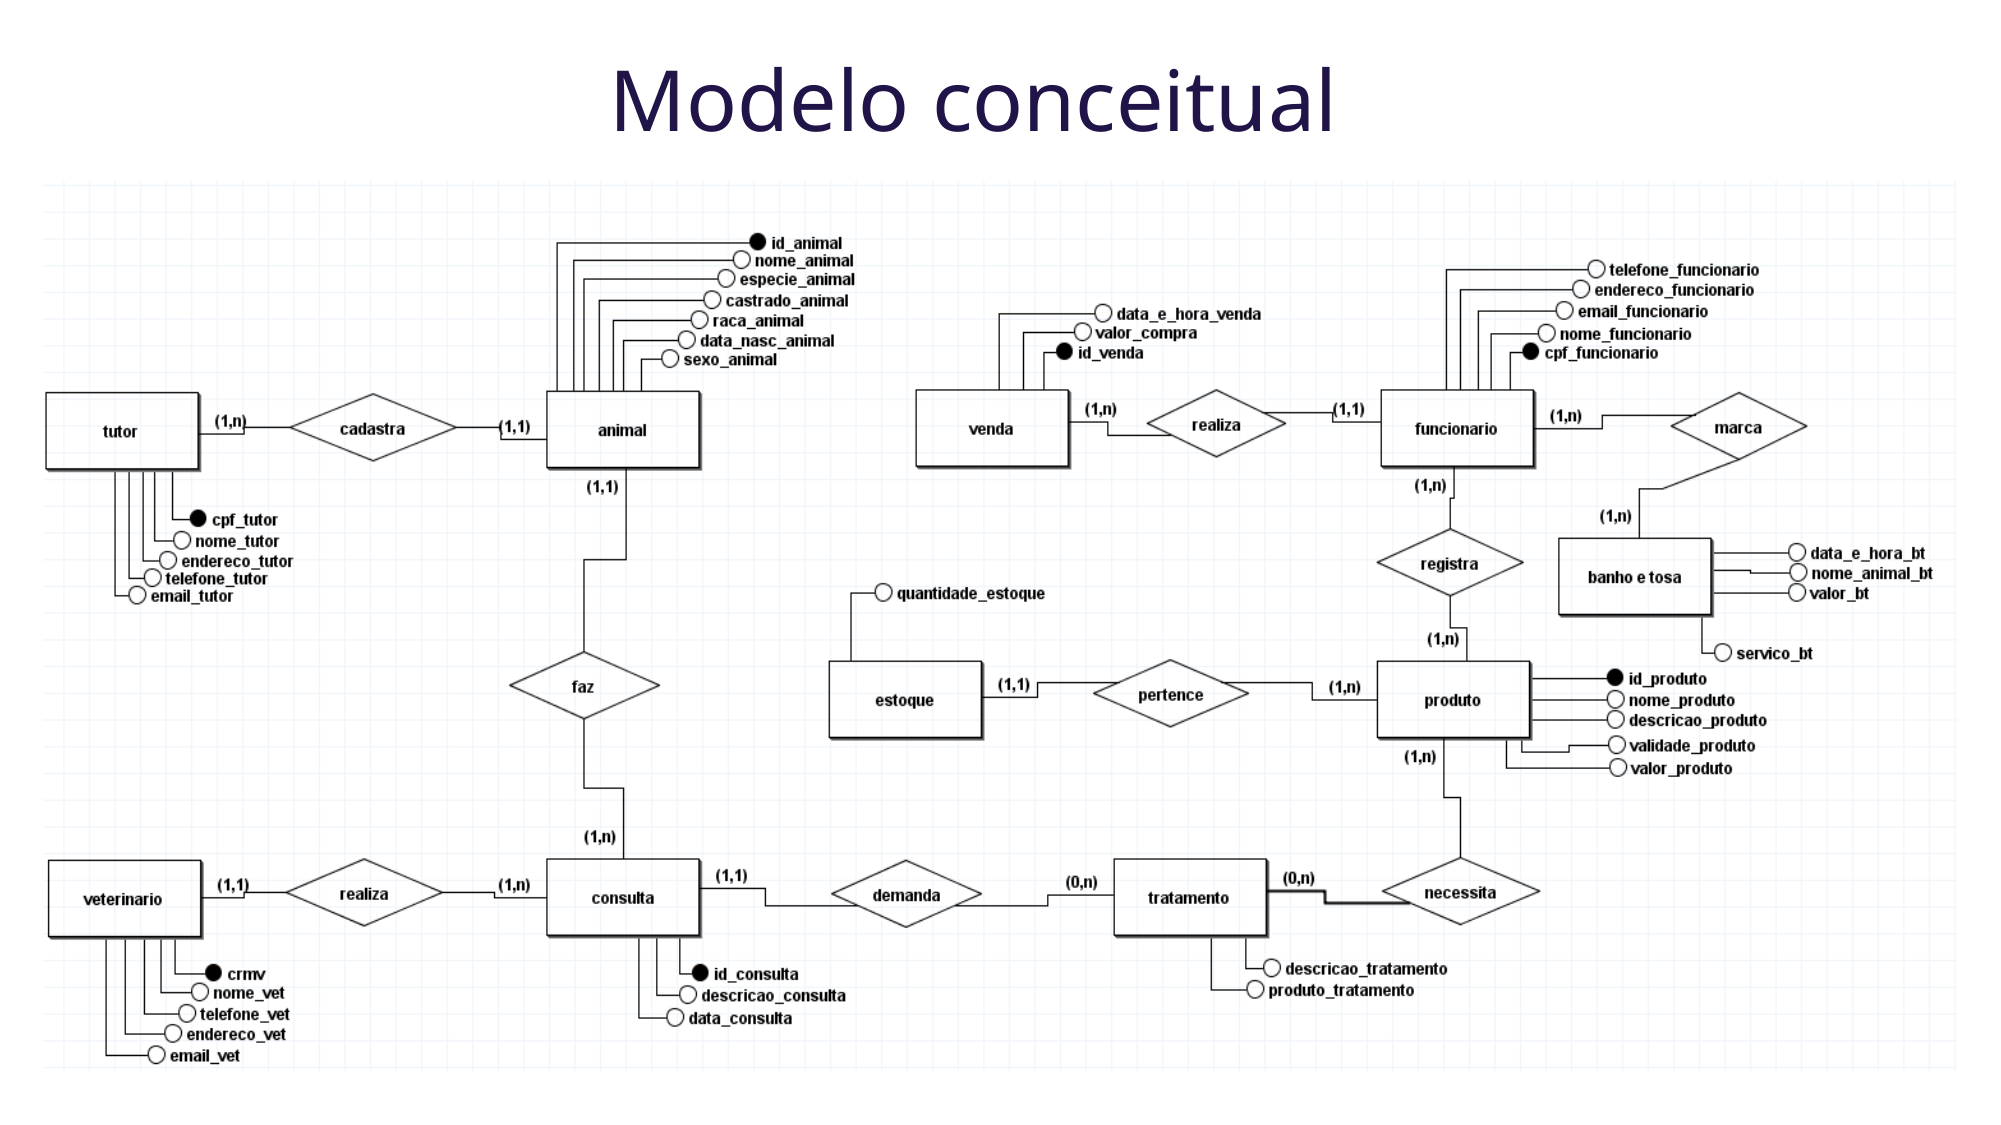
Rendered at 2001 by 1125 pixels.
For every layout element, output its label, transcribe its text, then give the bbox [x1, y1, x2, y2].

picture [43, 181, 1957, 1071]
title Modelo conceitual [595, 38, 1354, 158]
